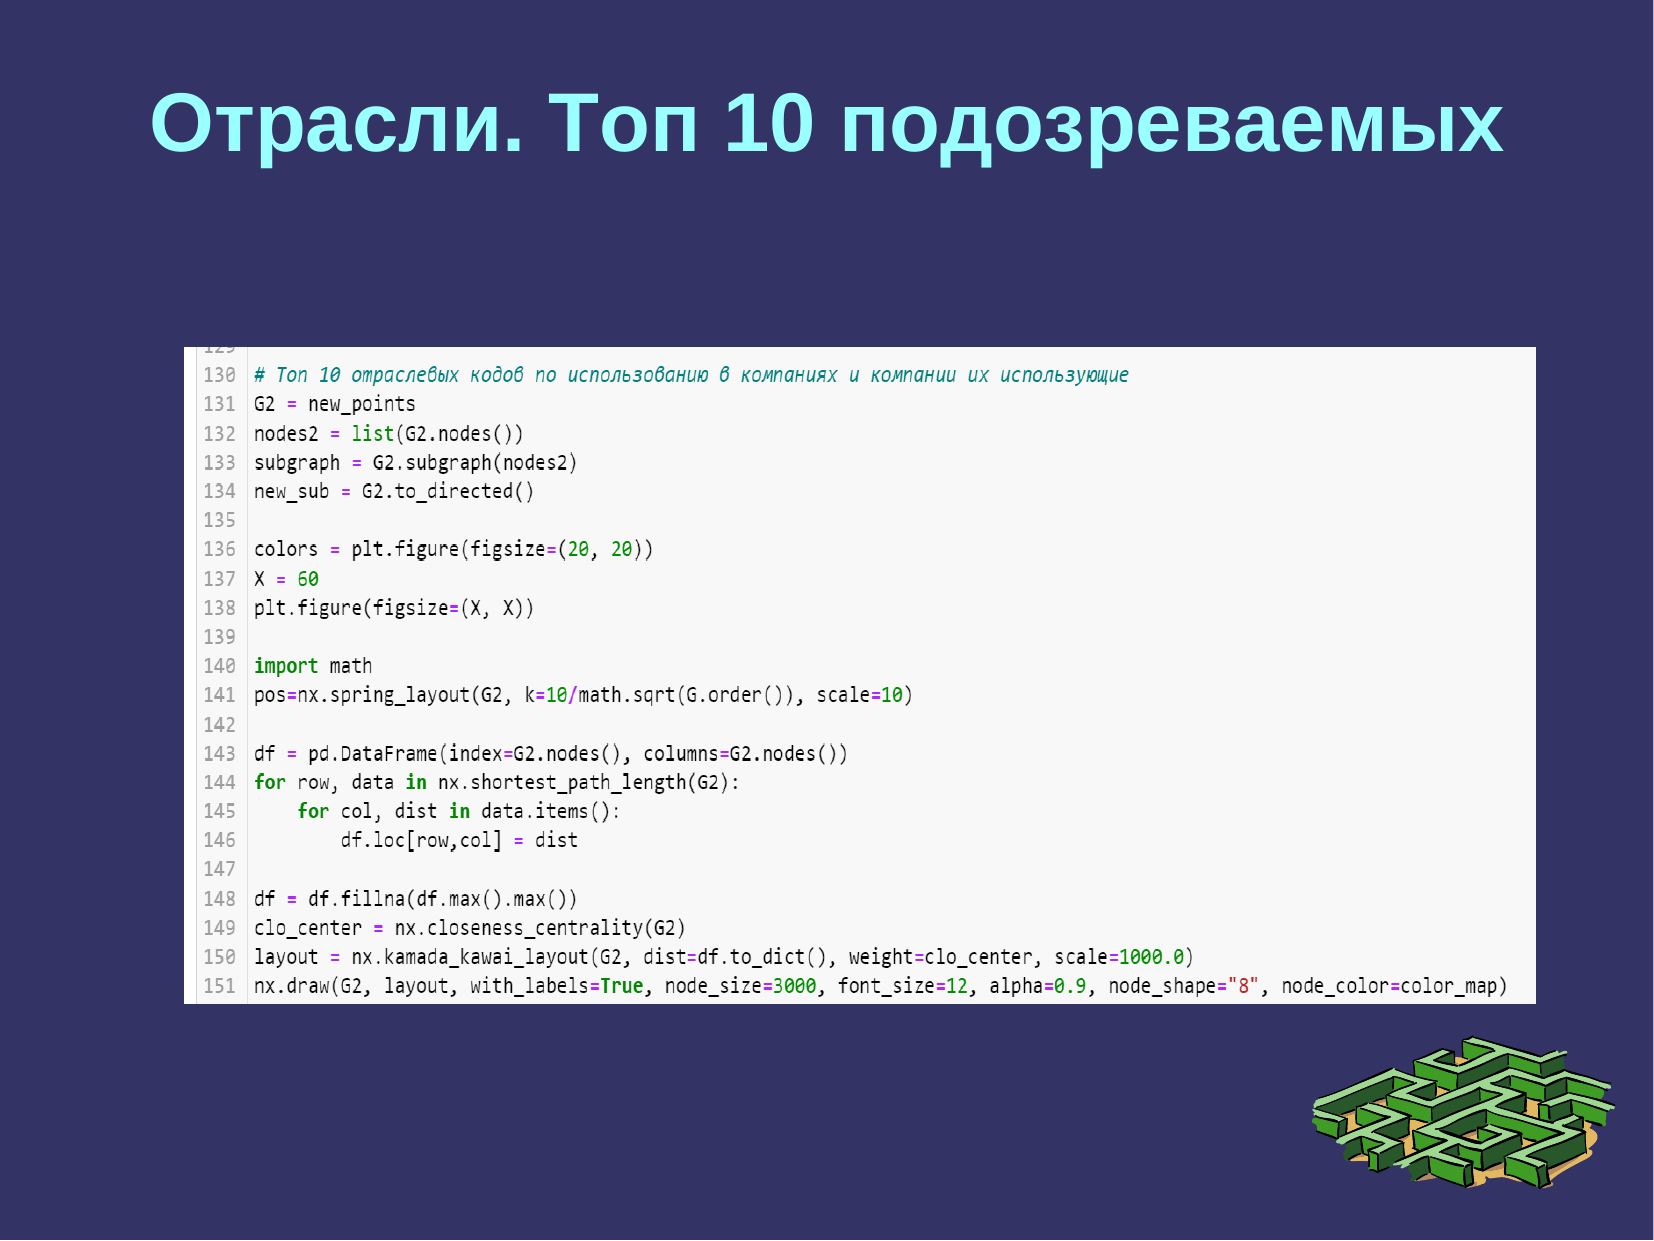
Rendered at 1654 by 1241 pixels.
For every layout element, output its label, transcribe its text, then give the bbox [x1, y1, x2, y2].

title Отрасли. Топ 10 подозреваемых [121, 19, 1534, 227]
picture [184, 347, 1536, 1004]
